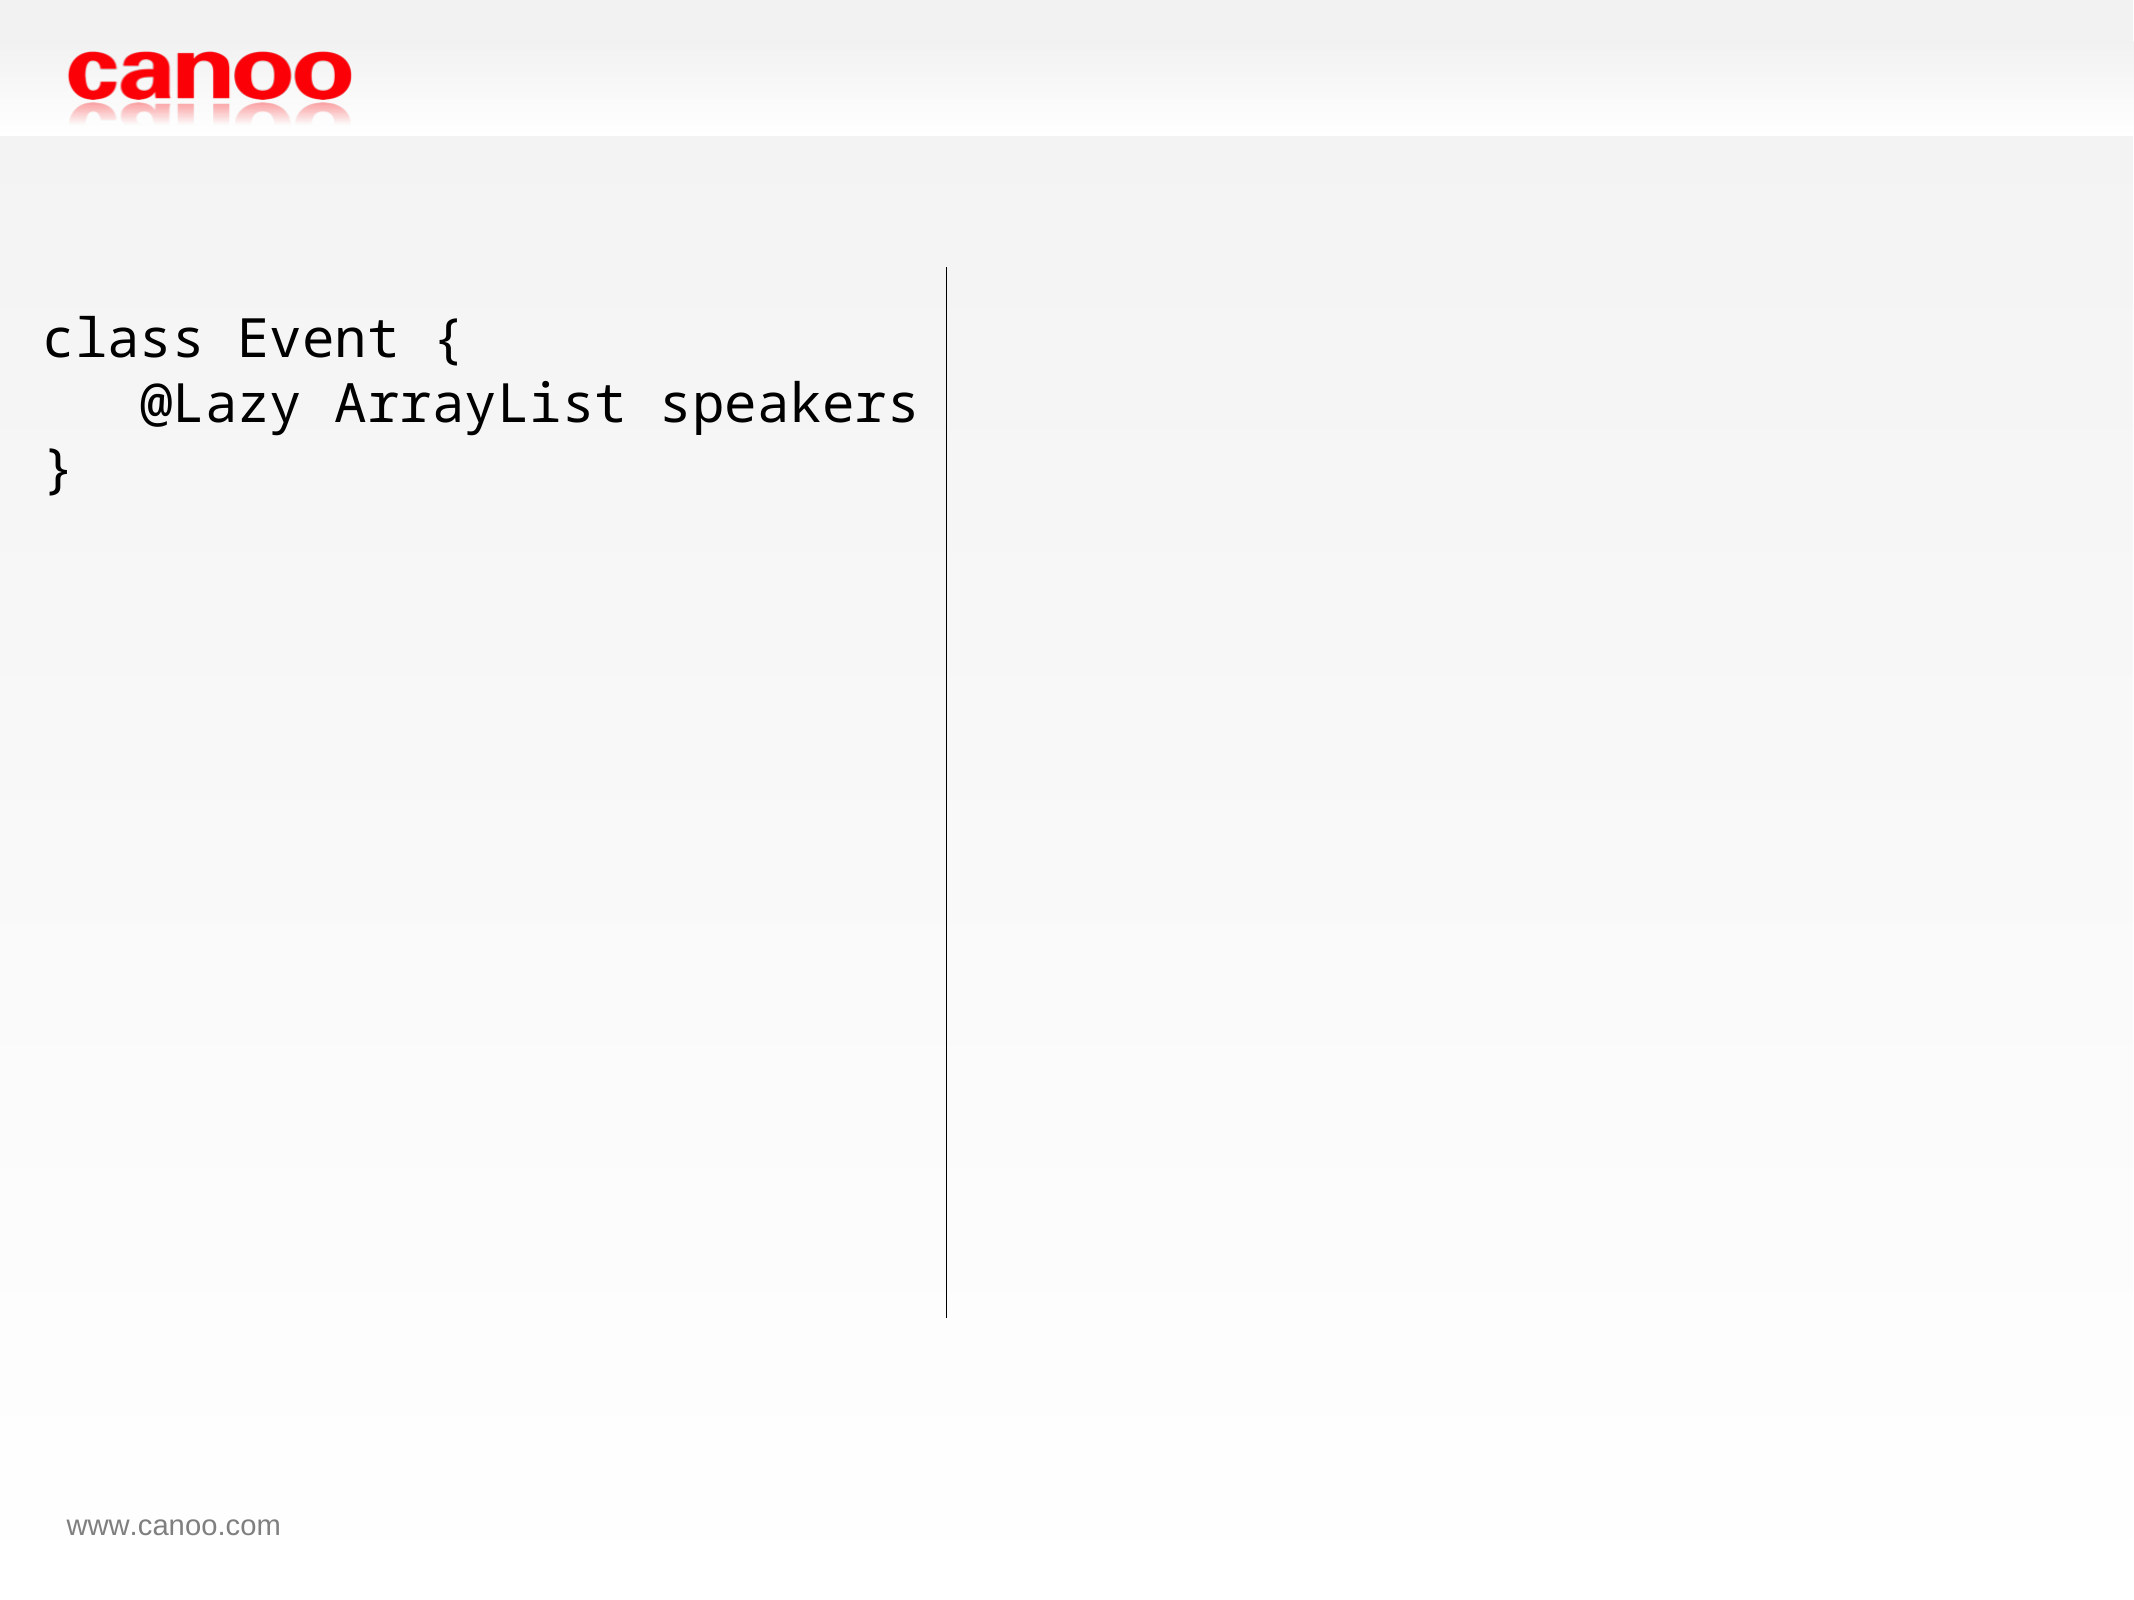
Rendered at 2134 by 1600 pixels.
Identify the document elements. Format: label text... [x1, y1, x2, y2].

text_box class Event { @Lazy ArrayList speakers } [27, 295, 1013, 1271]
picture [65, 48, 353, 154]
